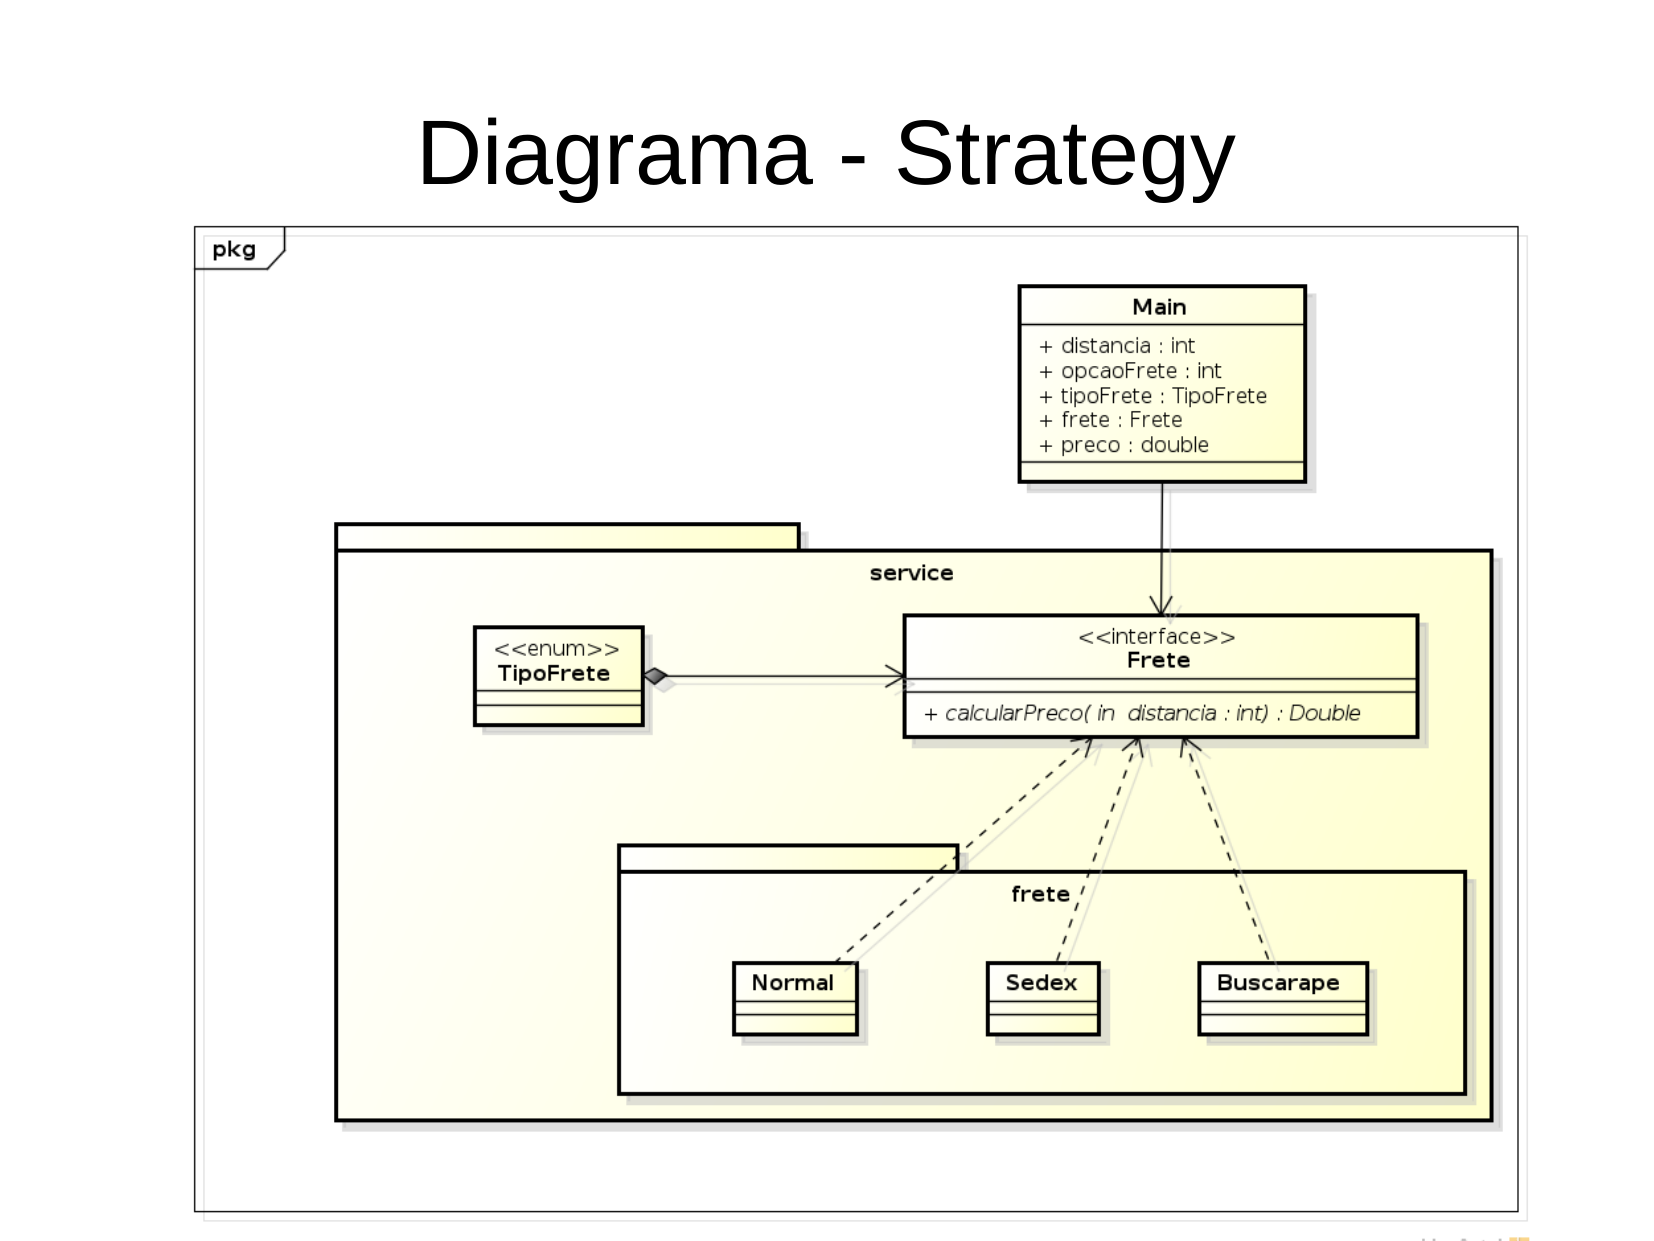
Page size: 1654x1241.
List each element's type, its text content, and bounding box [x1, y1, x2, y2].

title Diagrama - Strategy [82, 49, 1571, 257]
picture [177, 209, 1536, 1241]
